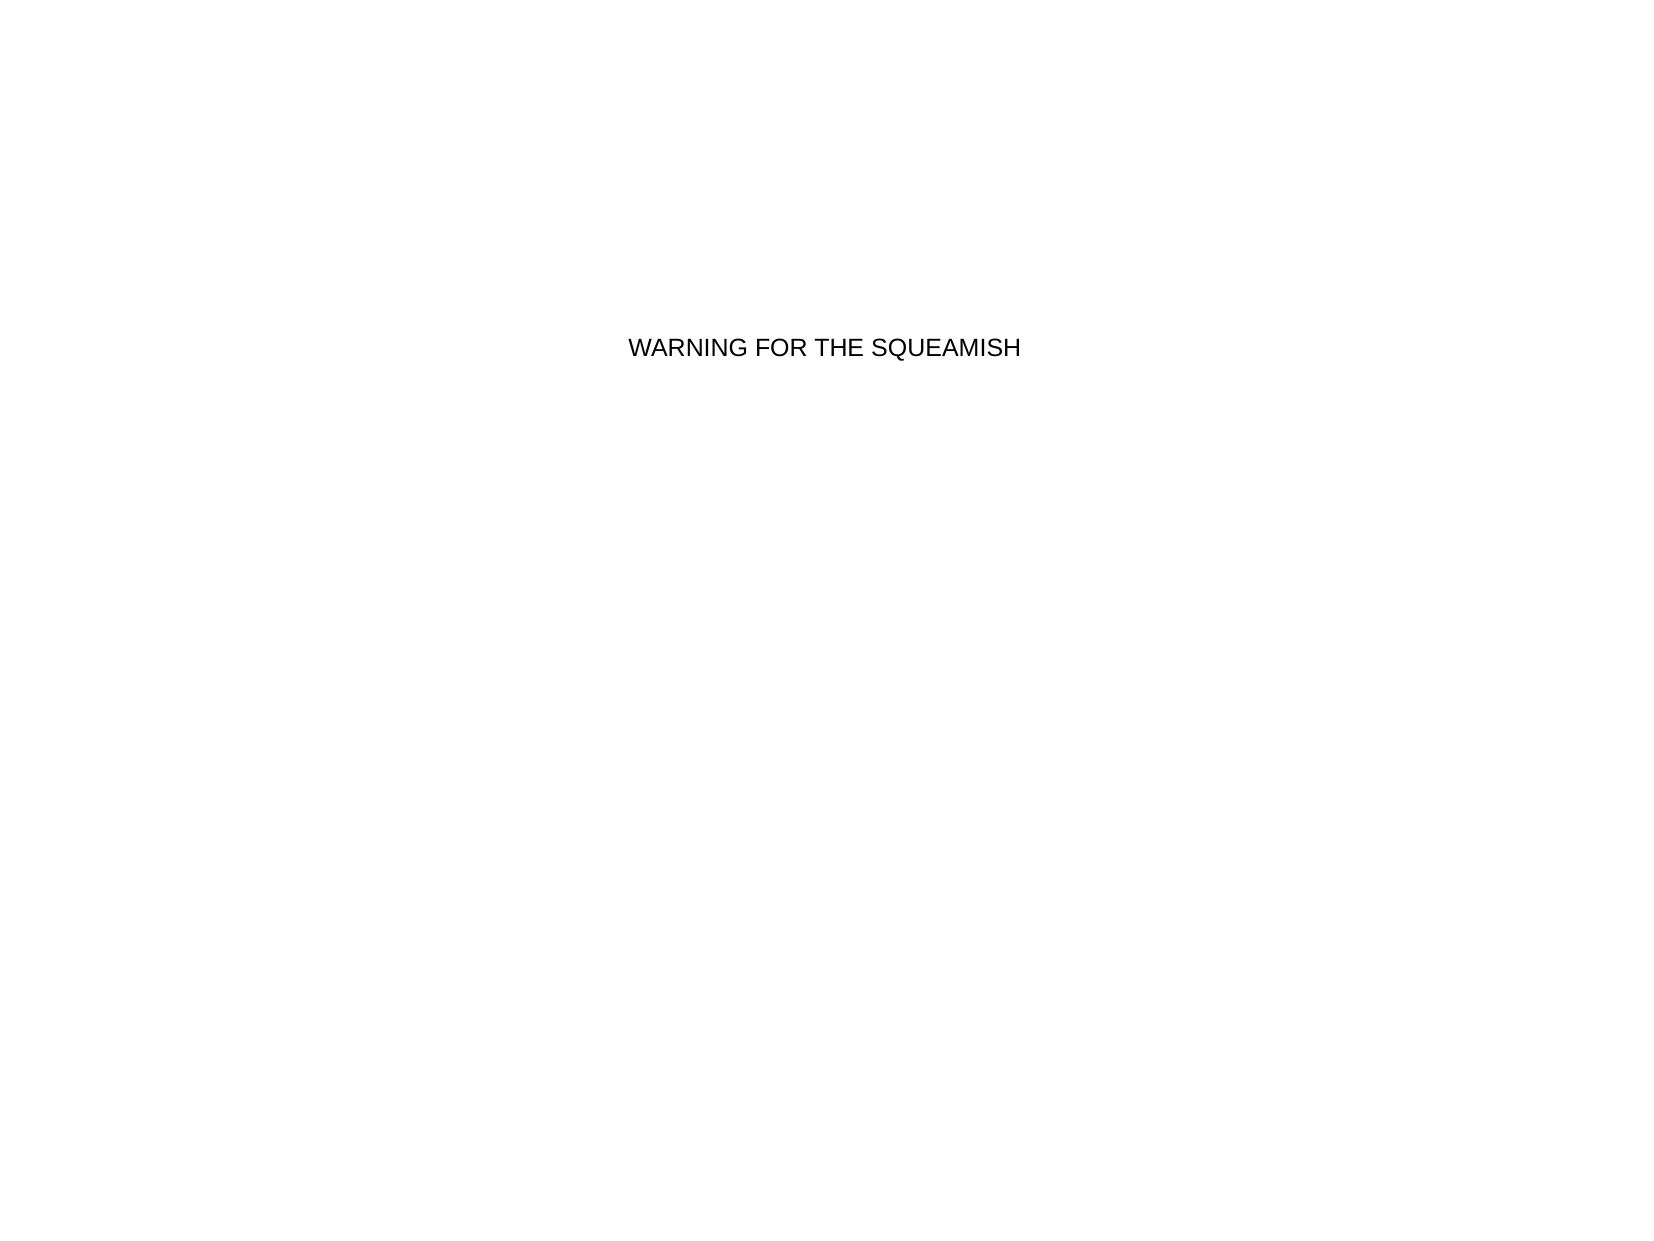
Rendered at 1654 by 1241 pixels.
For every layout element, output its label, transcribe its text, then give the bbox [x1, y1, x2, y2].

subtitle WARNING FOR THE SQUEAMISH [37, 0, 1613, 1241]
